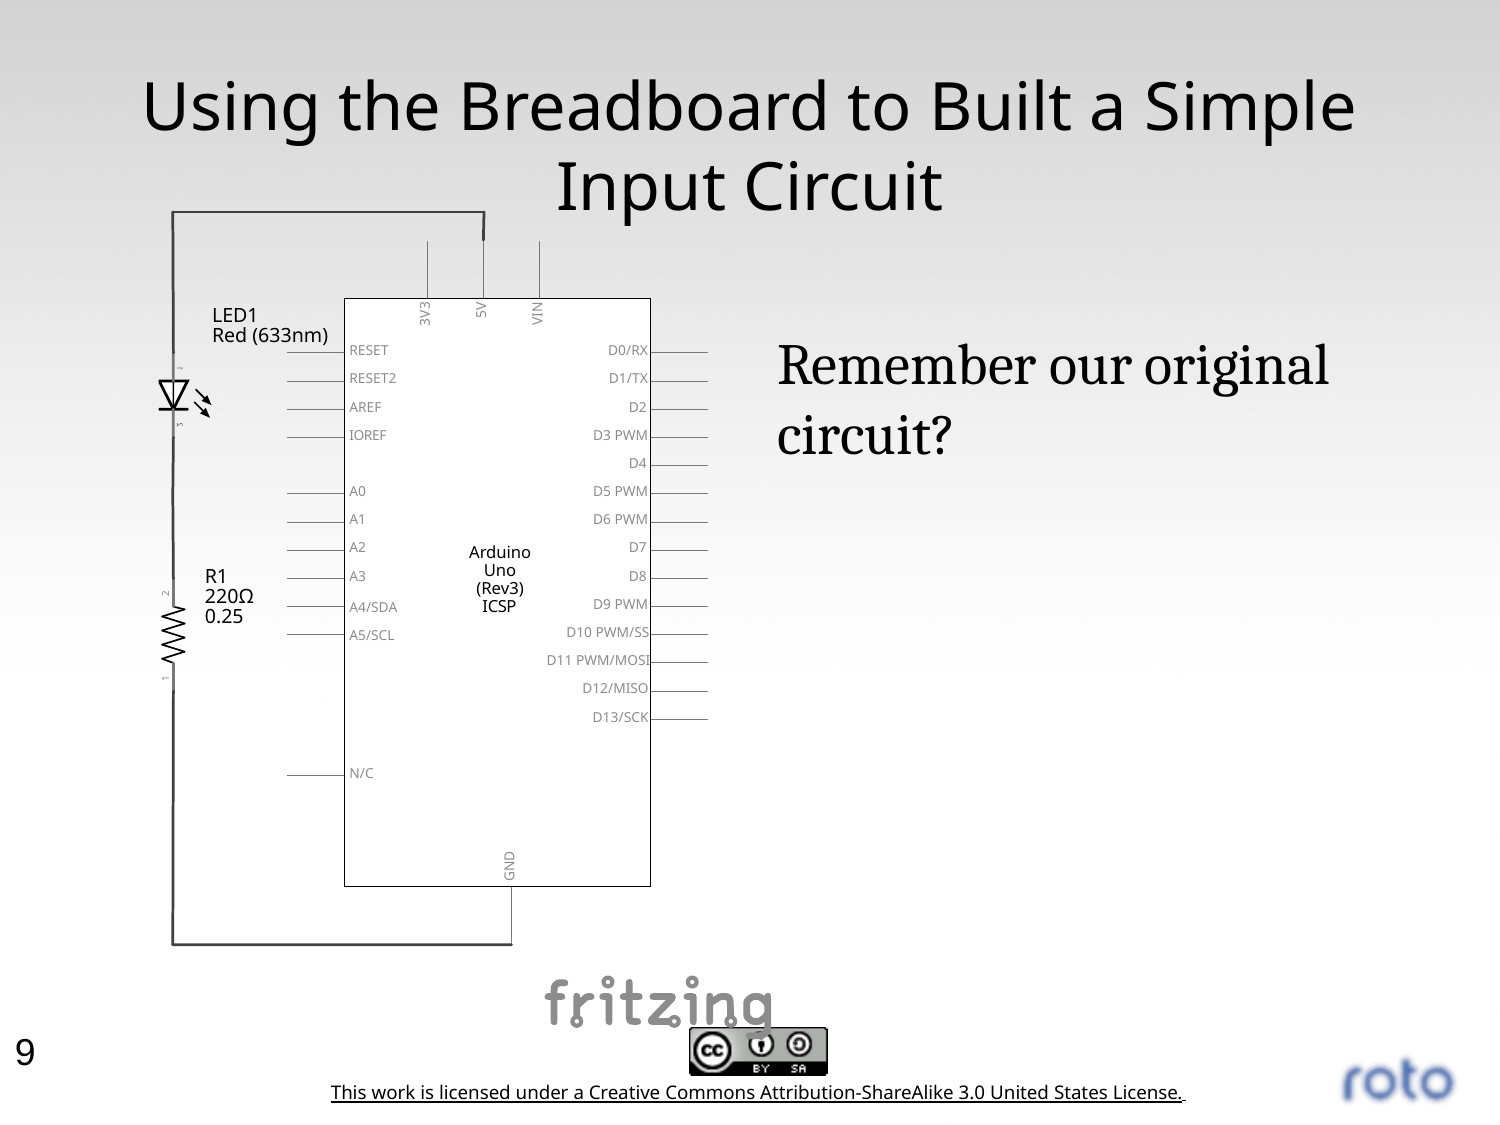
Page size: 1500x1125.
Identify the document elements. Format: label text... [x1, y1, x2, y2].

picture [0, 0, 1500, 1125]
title Using the Breadboard to Built a Simple Input Circuit [112, 50, 1388, 238]
list Remember our original circuit? [772, 318, 1388, 1031]
